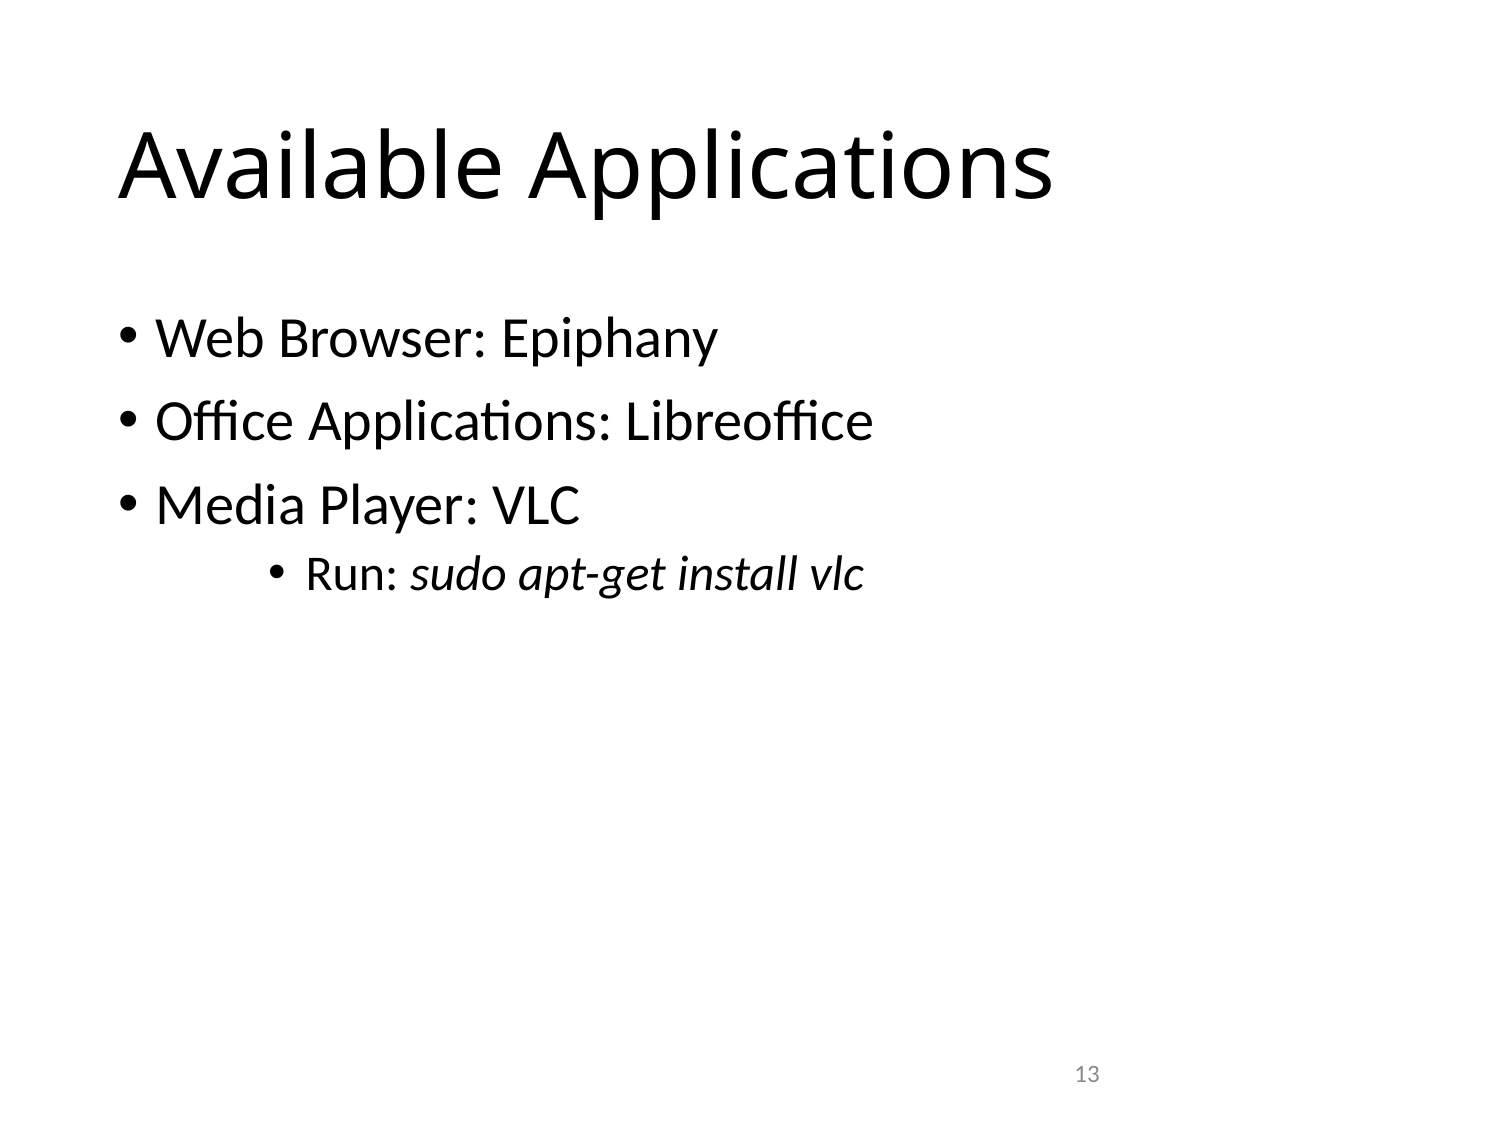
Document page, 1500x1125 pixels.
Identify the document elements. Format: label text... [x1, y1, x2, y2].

text_box 13 [1059, 1042, 1397, 1103]
title Available Applications [103, 59, 1397, 278]
list Web Browser: Epiphany Office Applications: Libreoffice Media Player: VLC Run: sudo apt-get install vlc [103, 299, 1397, 1014]
